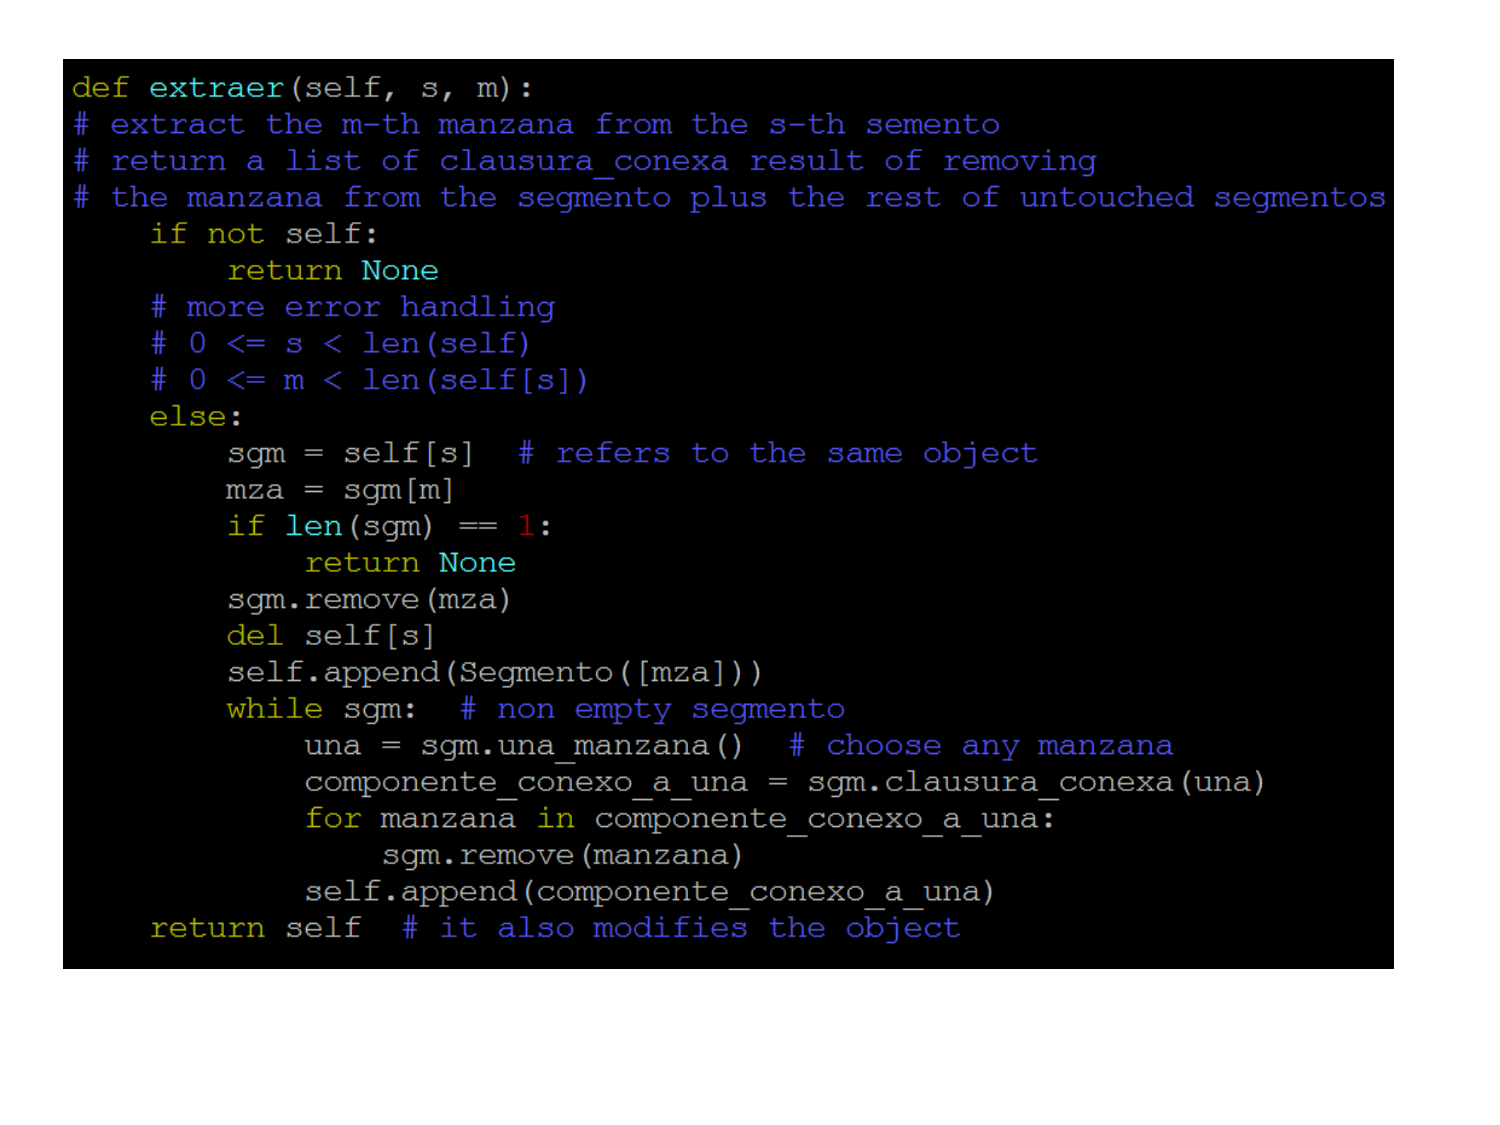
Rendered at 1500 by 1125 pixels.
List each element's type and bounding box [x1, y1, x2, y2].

picture [63, 59, 1394, 969]
